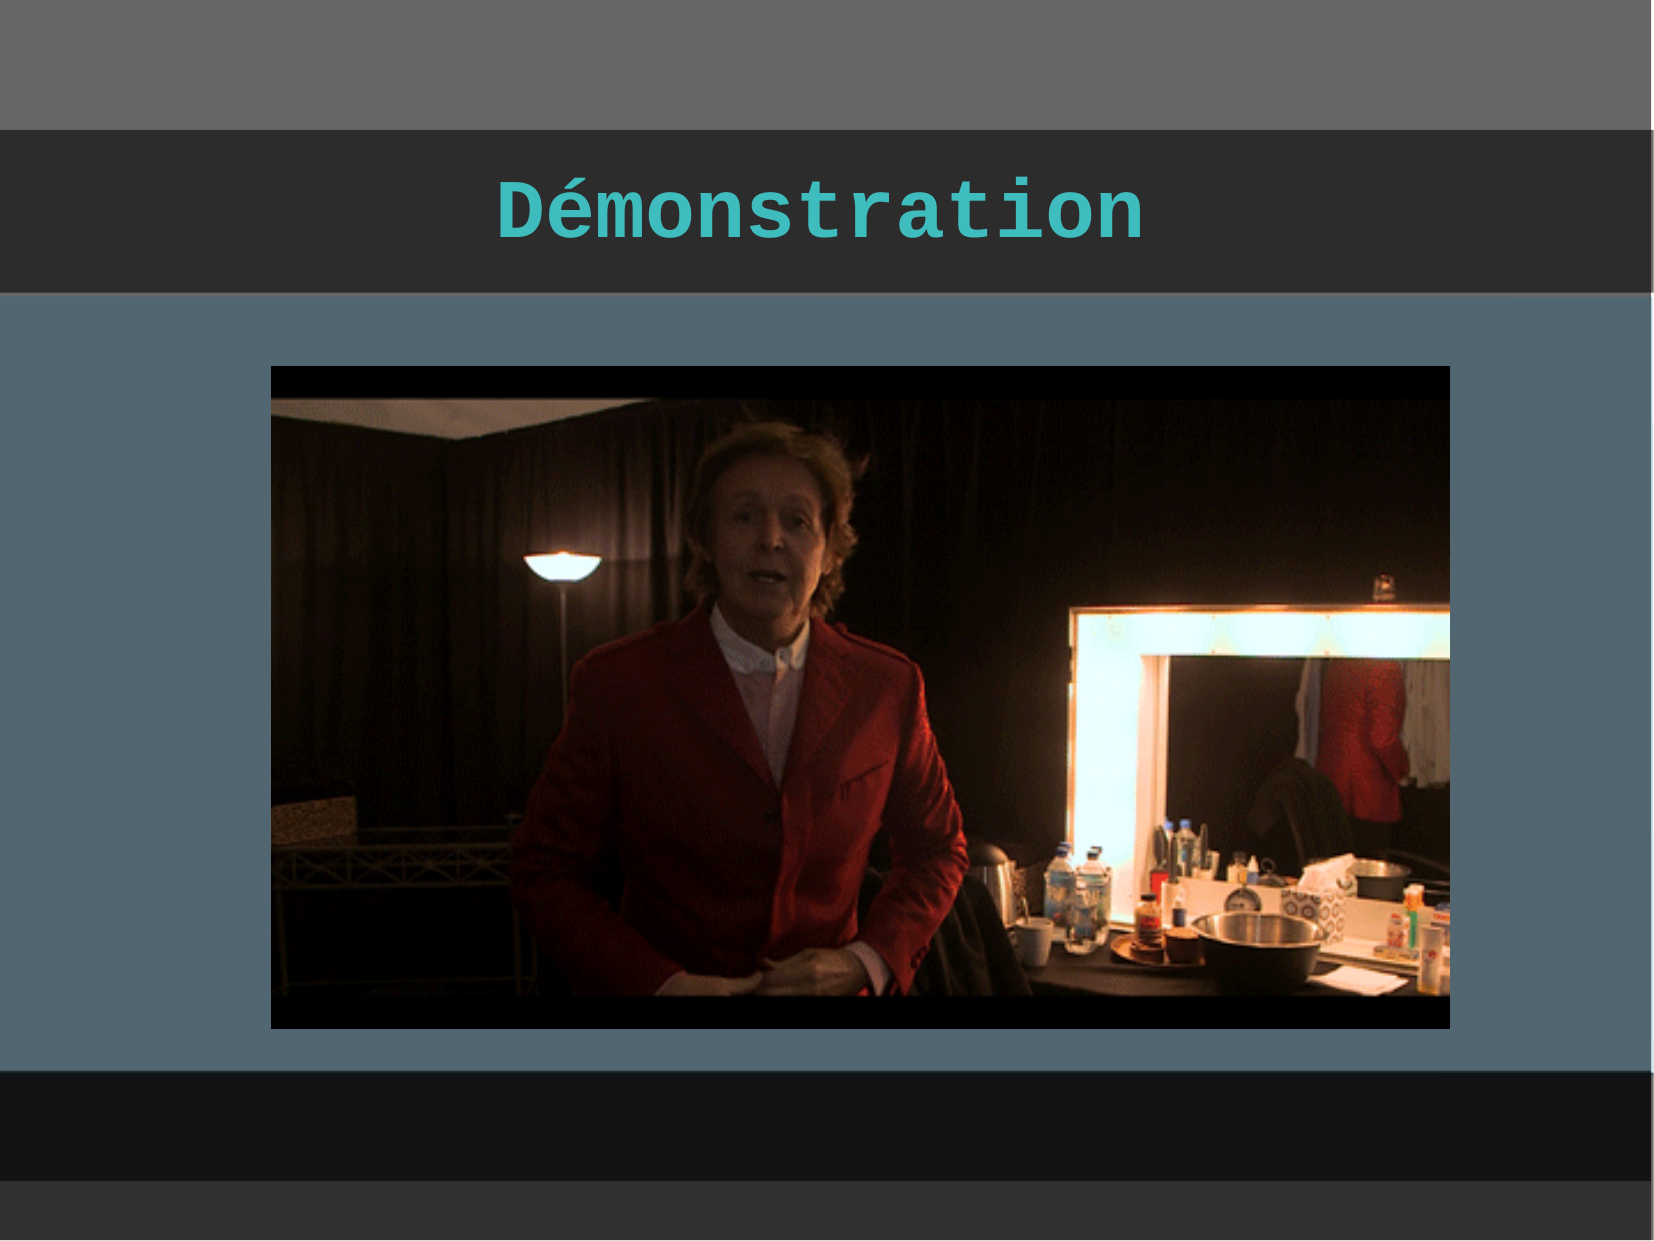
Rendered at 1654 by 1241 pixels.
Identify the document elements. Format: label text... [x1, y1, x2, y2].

text_box [0, 0, 1654, 1241]
title Démonstration [118, 129, 1524, 302]
picture [271, 366, 1450, 1029]
